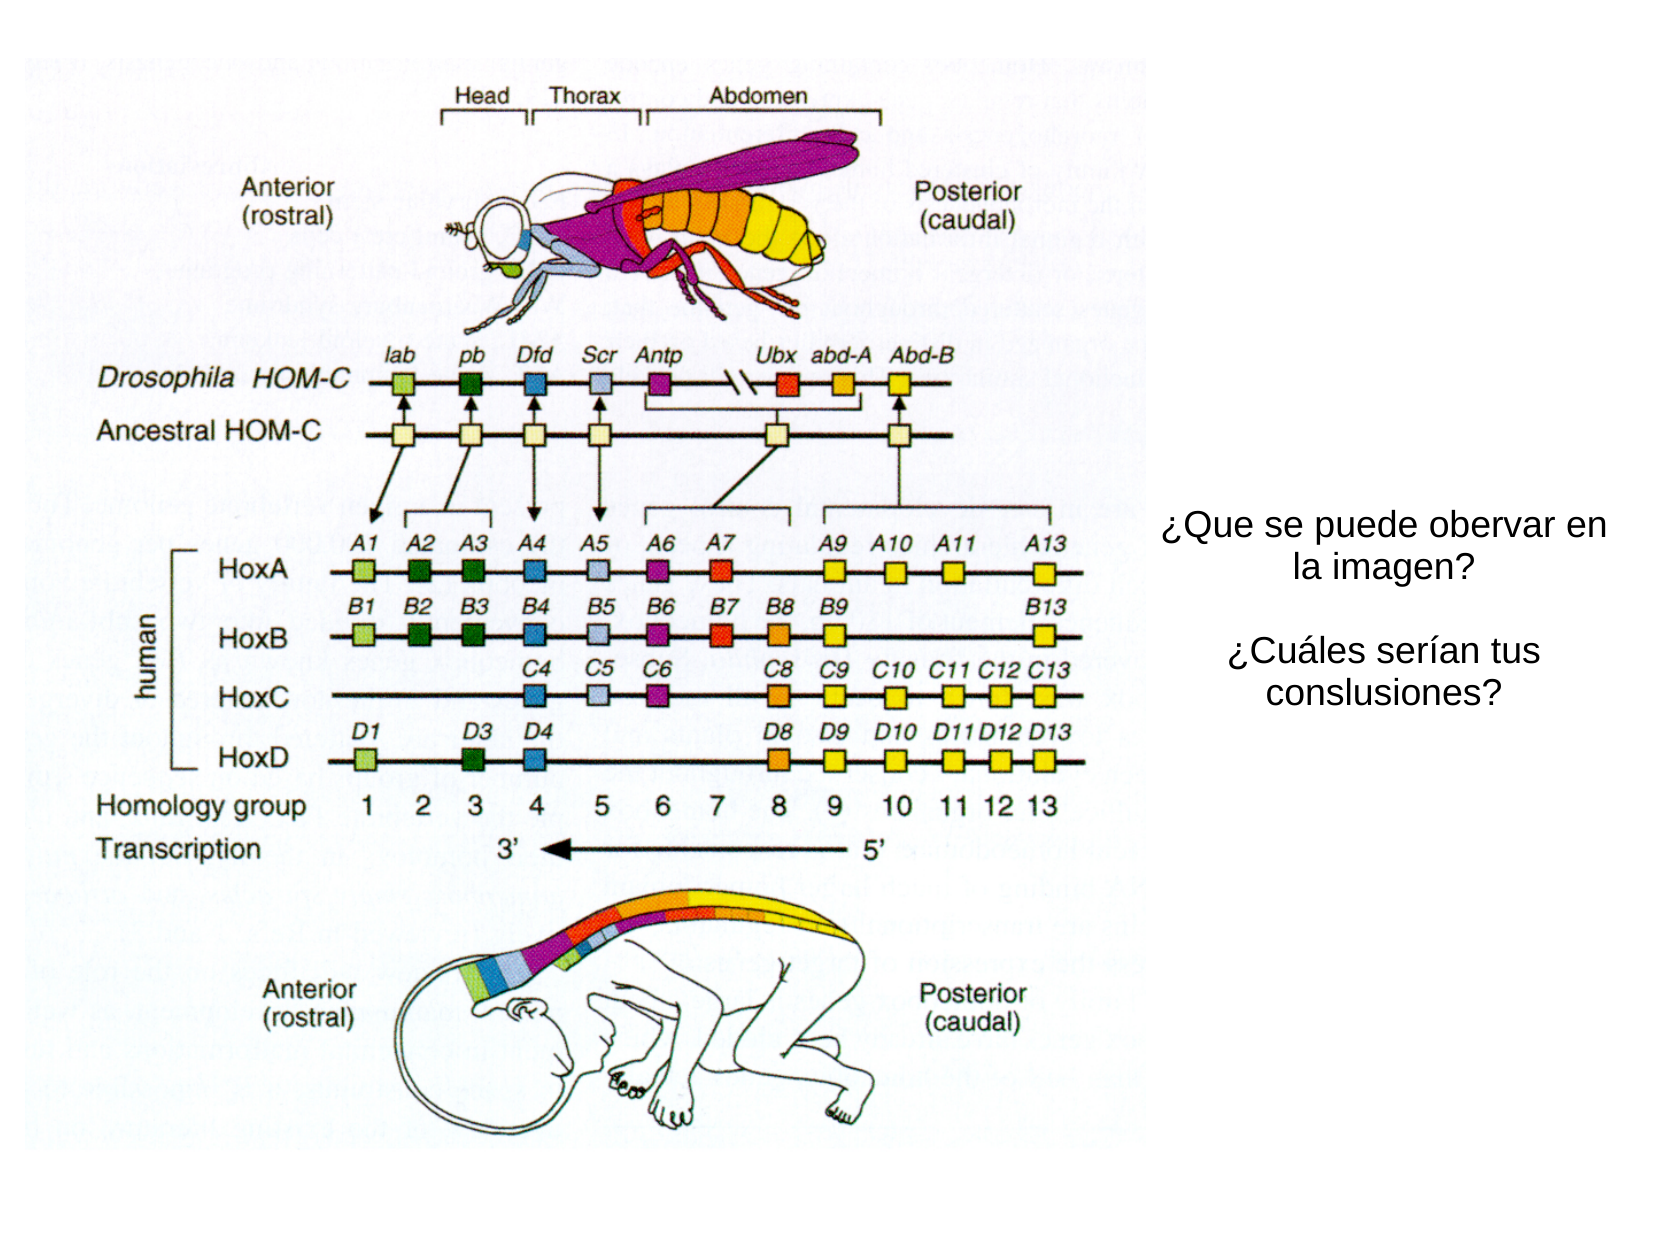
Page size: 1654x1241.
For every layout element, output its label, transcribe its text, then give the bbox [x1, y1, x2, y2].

text_box ¿Que se puede obervar en la imagen? ¿Cuáles serían tus conslusiones? [1146, 495, 1642, 721]
picture [25, 58, 1146, 1168]
